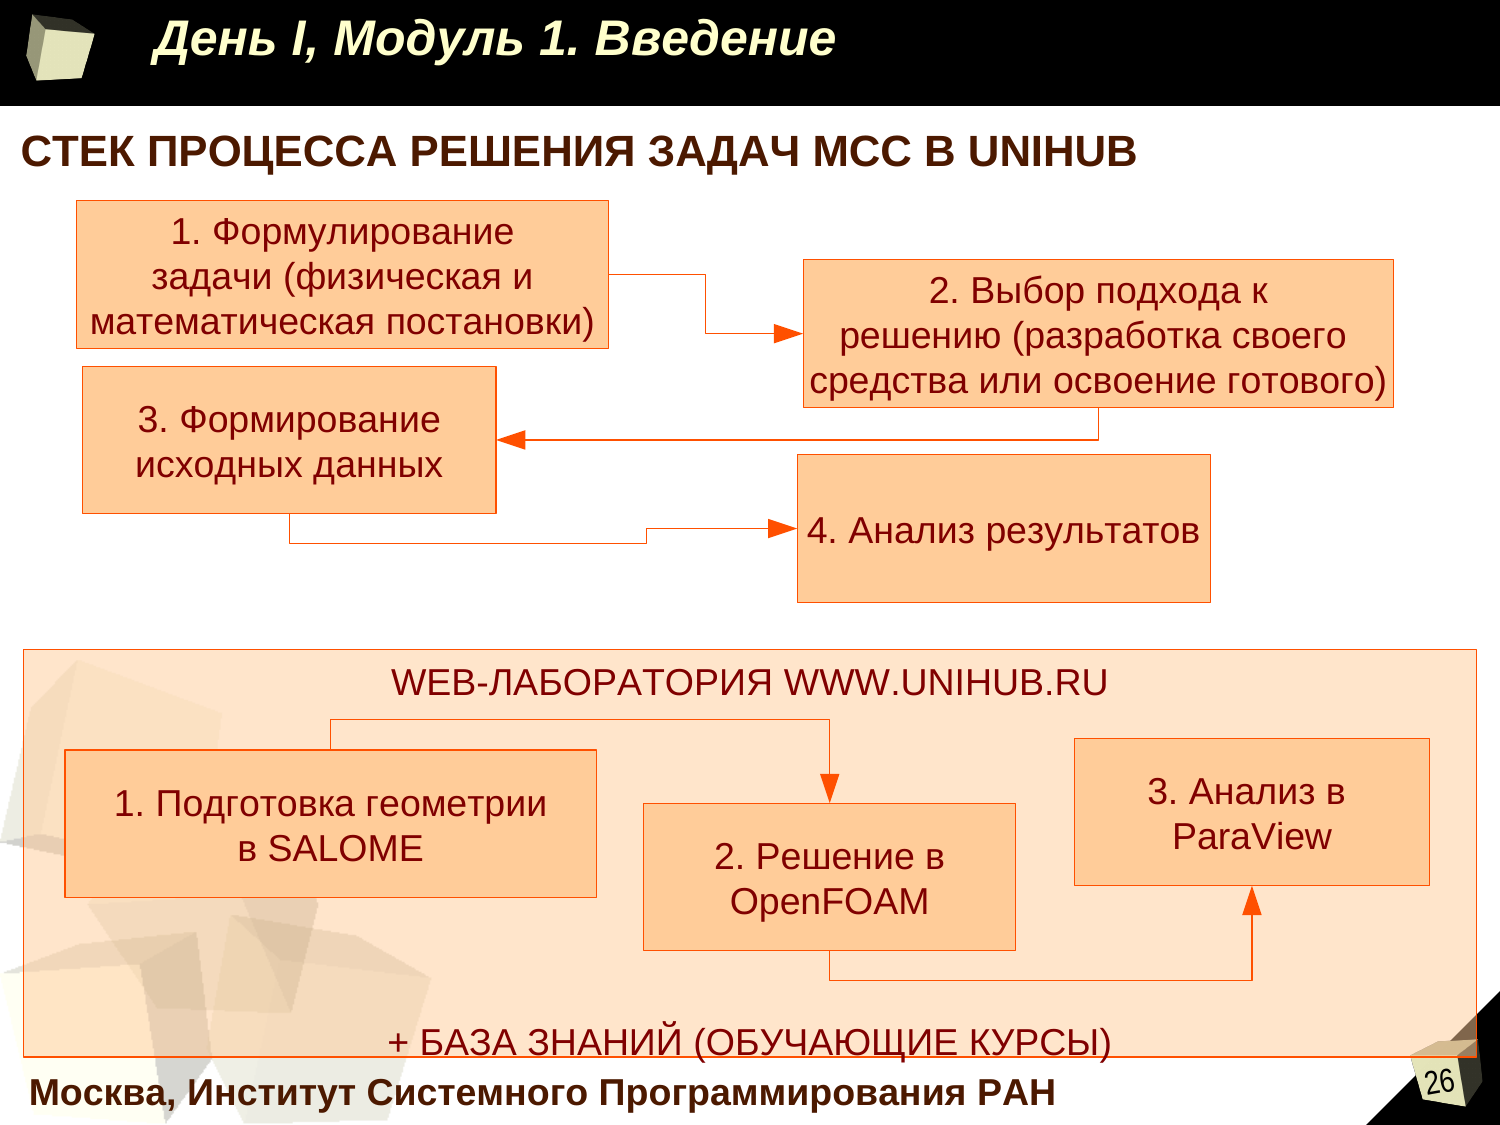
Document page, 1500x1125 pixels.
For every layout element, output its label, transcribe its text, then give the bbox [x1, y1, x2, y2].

text_box WEB-ЛАБОРАТОРИЯ WWW.UNIHUB.RU + БАЗА ЗНАНИЙ (ОБУЧАЮЩИЕ КУРСЫ) [23, 649, 1477, 1058]
picture [0, 659, 433, 1125]
text_box 3. Анализ в ParaView [1074, 738, 1430, 886]
text_box СТЕК ПРОЦЕССА РЕШЕНИЯ ЗАДАЧ МСС В UNIHUB [5, 115, 1500, 196]
text_box 1. Подготовка геометрии в SALOME [64, 750, 597, 898]
text_box 2. Выбор подхода к решению (разработка своего средства или освоение готового) [803, 259, 1394, 408]
text_box 4. Анализ результатов [797, 454, 1211, 603]
text_box 2. Решение в OpenFOAM [643, 803, 1016, 951]
text_box 3. Формирование исходных данных [82, 366, 497, 514]
text_box 1. Формулирование задачи (физическая и математическая постановки) [76, 200, 609, 349]
picture [423, 1088, 433, 1102]
